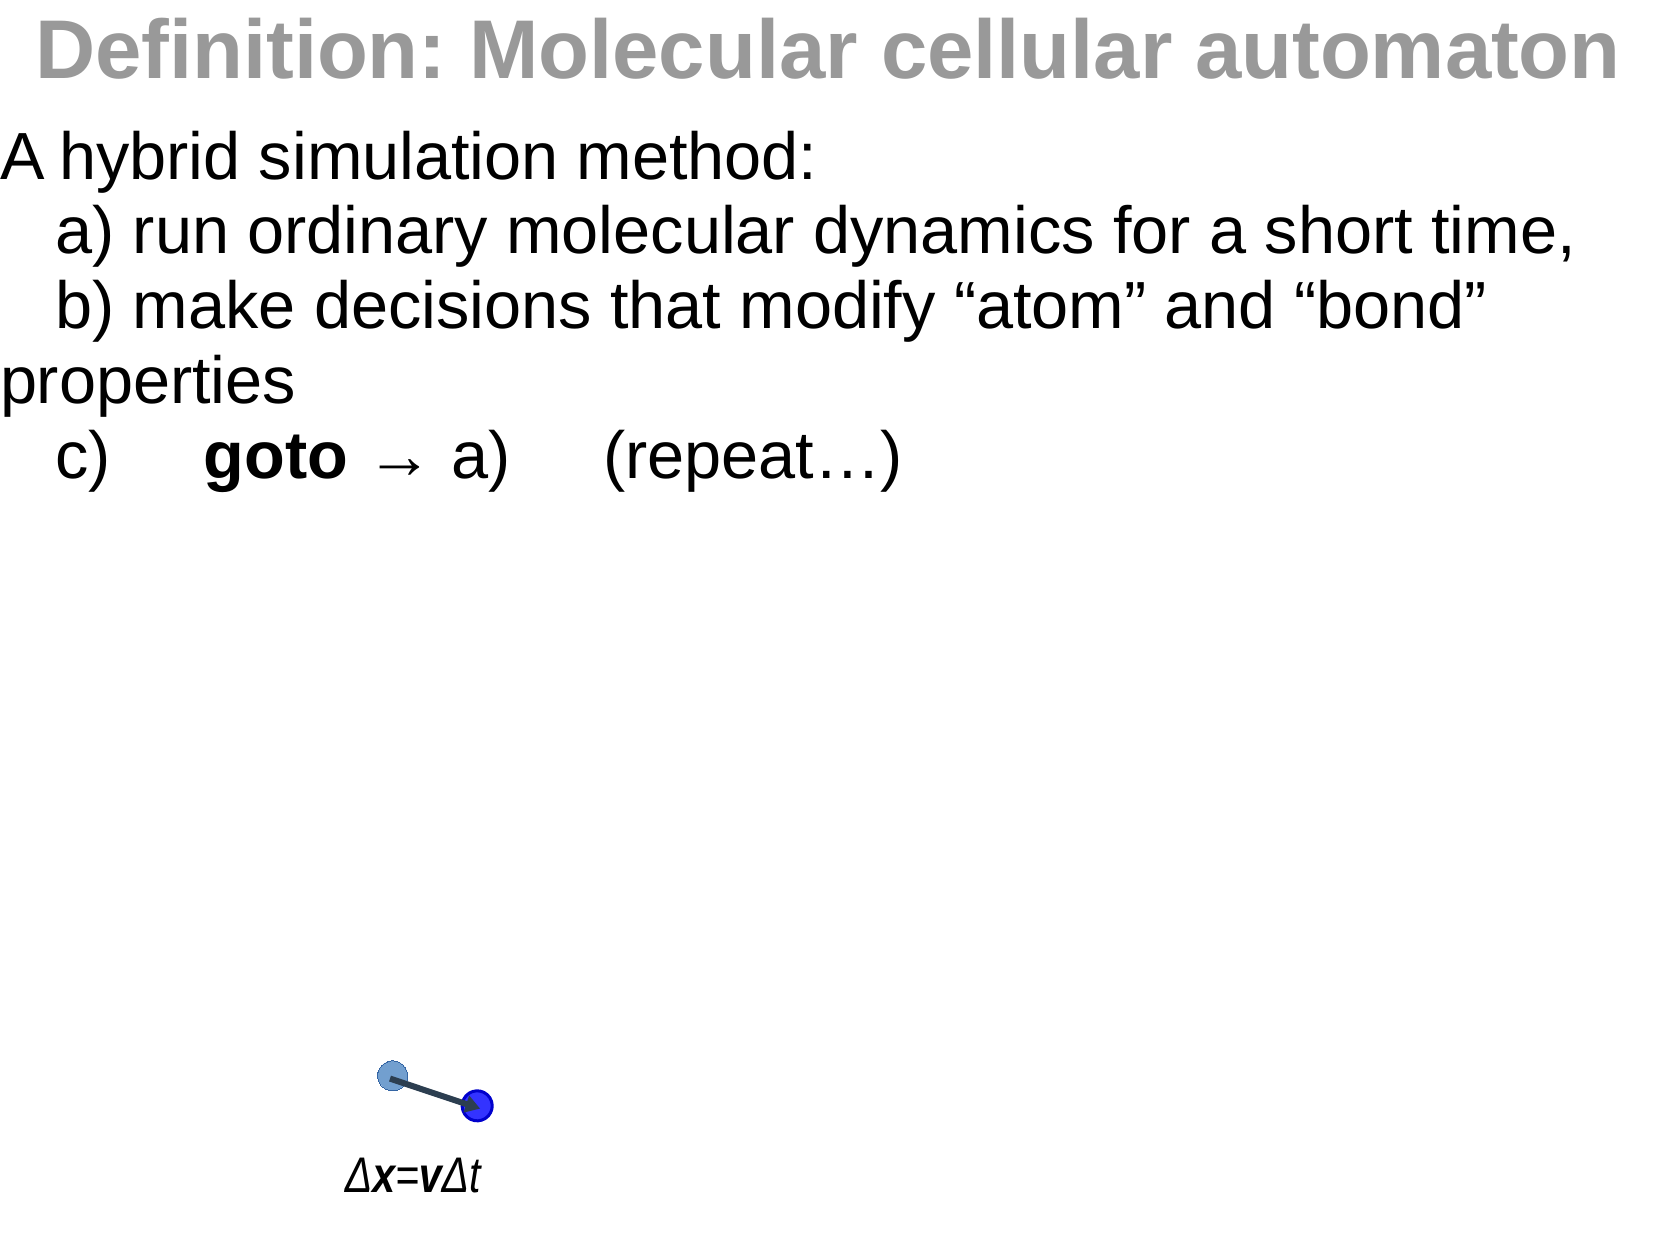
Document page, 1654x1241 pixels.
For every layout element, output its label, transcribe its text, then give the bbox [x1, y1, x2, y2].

text_box A hybrid simulation method: a) run ordinary molecular dynamics for a short time, b) make decisions that modify “atom” and “bond” properties c) goto → a) (repeat…) [0, 85, 1654, 526]
text_box [377, 1060, 408, 1091]
title Definition: Molecular cellular automaton [0, 0, 1654, 85]
text_box Δx=vΔt [330, 1138, 526, 1216]
text_box [463, 1090, 493, 1121]
